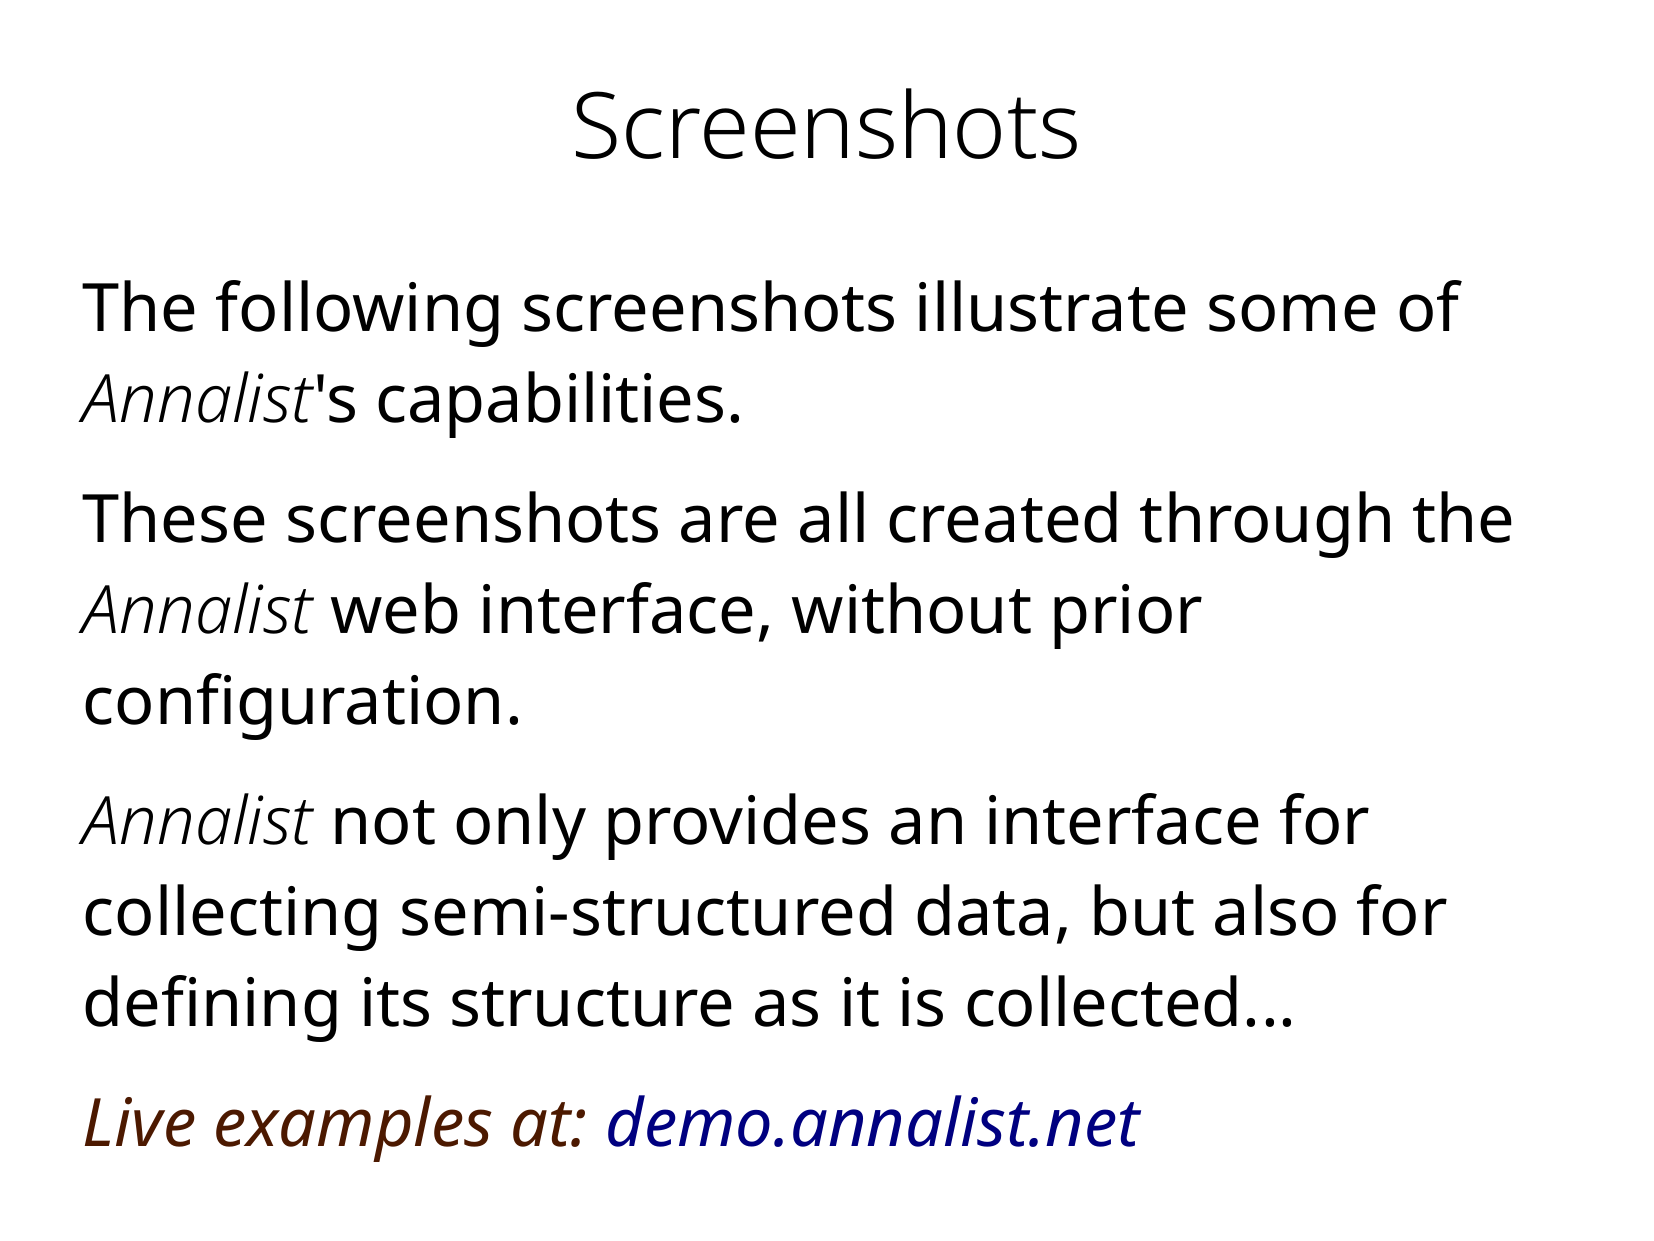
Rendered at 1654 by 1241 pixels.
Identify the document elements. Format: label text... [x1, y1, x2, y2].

list The following screenshots illustrate some of Annalist's capabilities. These screenshots are all created through the Annalist web interface, without prior configuration. Annalist not only provides an interface for collecting semi-structured data, but also for defining its structure as it is collected... Live examples at: demo.annalist.net [82, 260, 1571, 1189]
title Screenshots [82, 19, 1571, 227]
